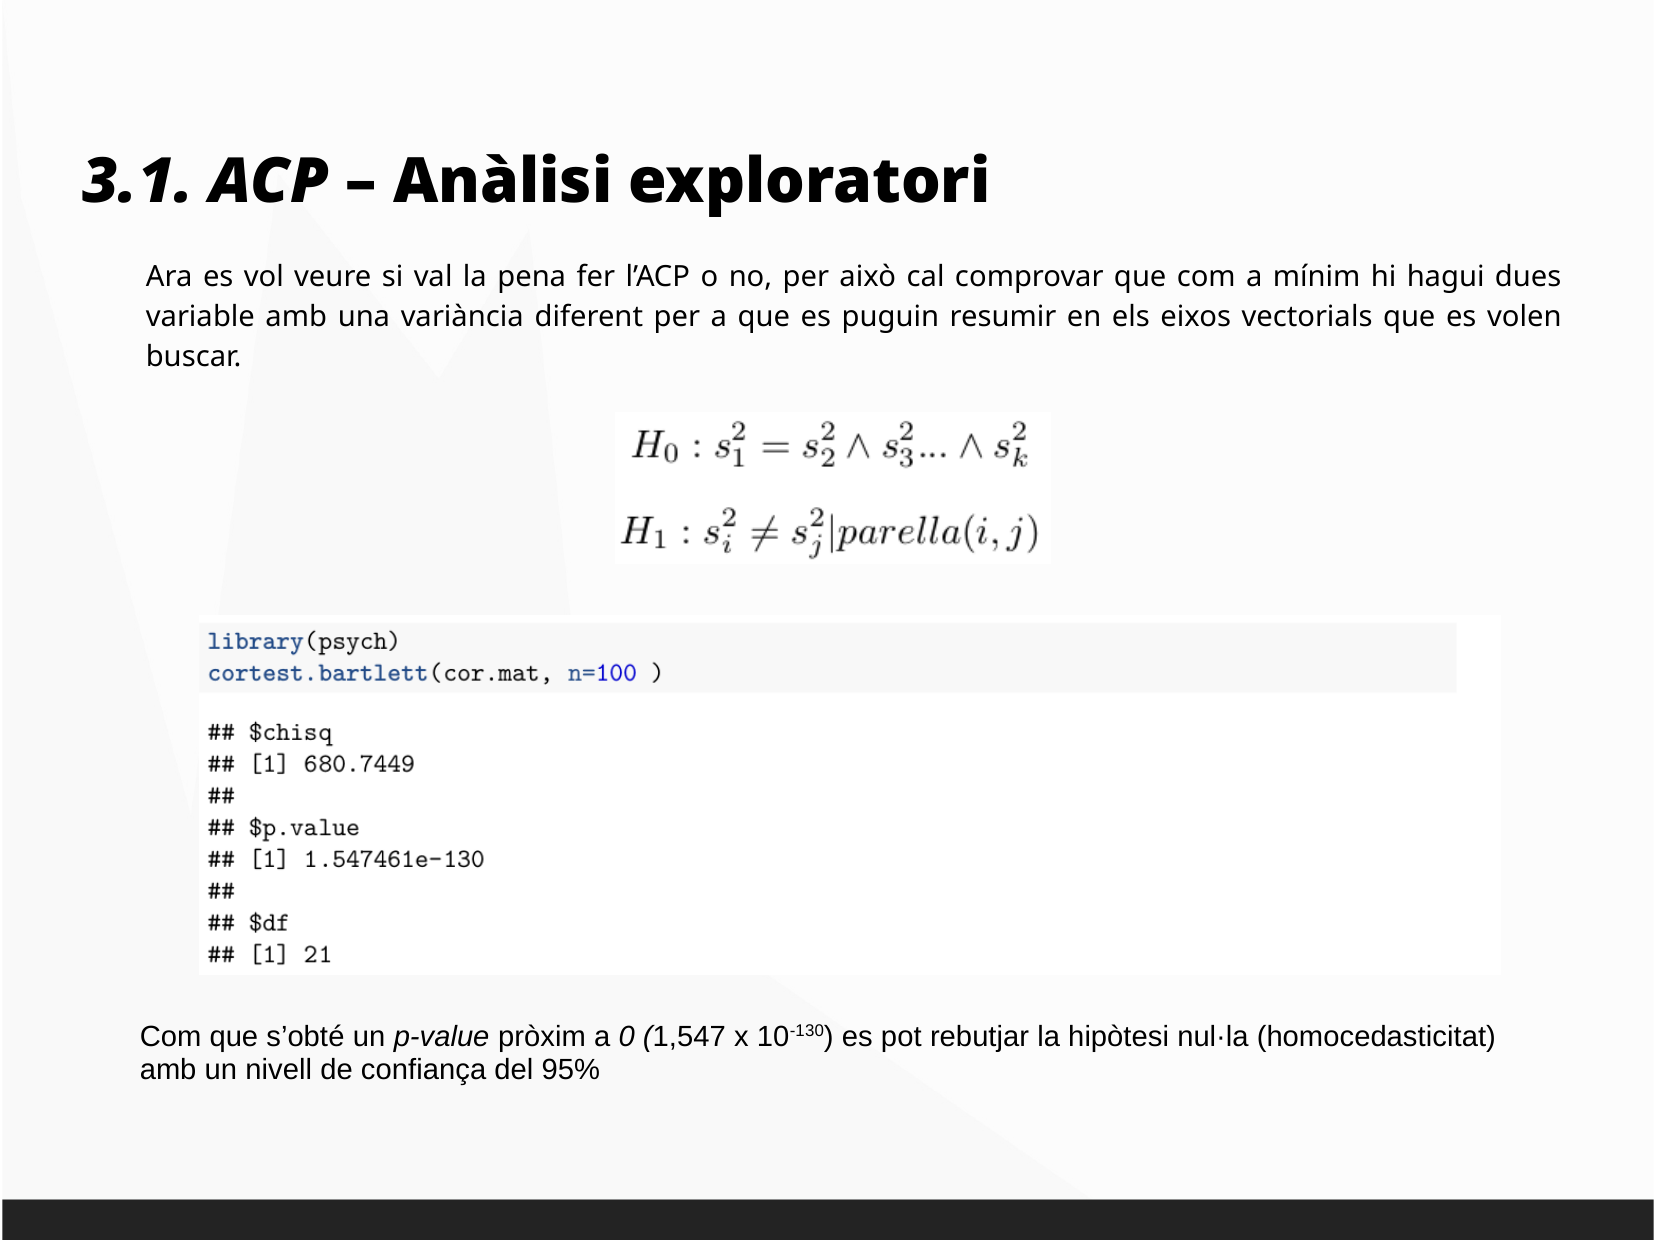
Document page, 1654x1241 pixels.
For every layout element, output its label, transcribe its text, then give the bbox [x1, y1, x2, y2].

picture [2, 0, 1654, 1241]
title 3.1. ACP – Anàlisi exploratori [82, 132, 1571, 226]
list Ara es vol veure si val la pena fer l’ACP o no, per això cal comprovar que com a mínim hi hagui dues variable amb una variància diferent per a que es puguin resumir en els eixos vectorials que es volen buscar. [75, 255, 1564, 976]
text_box Com que s’obté un p-value pròxim a 0 (1,547 x 10-130) es pot rebutjar la hipòtesi nul·la (homocedasticitat) amb un nivell de confiança del 95% [125, 1012, 1538, 1126]
